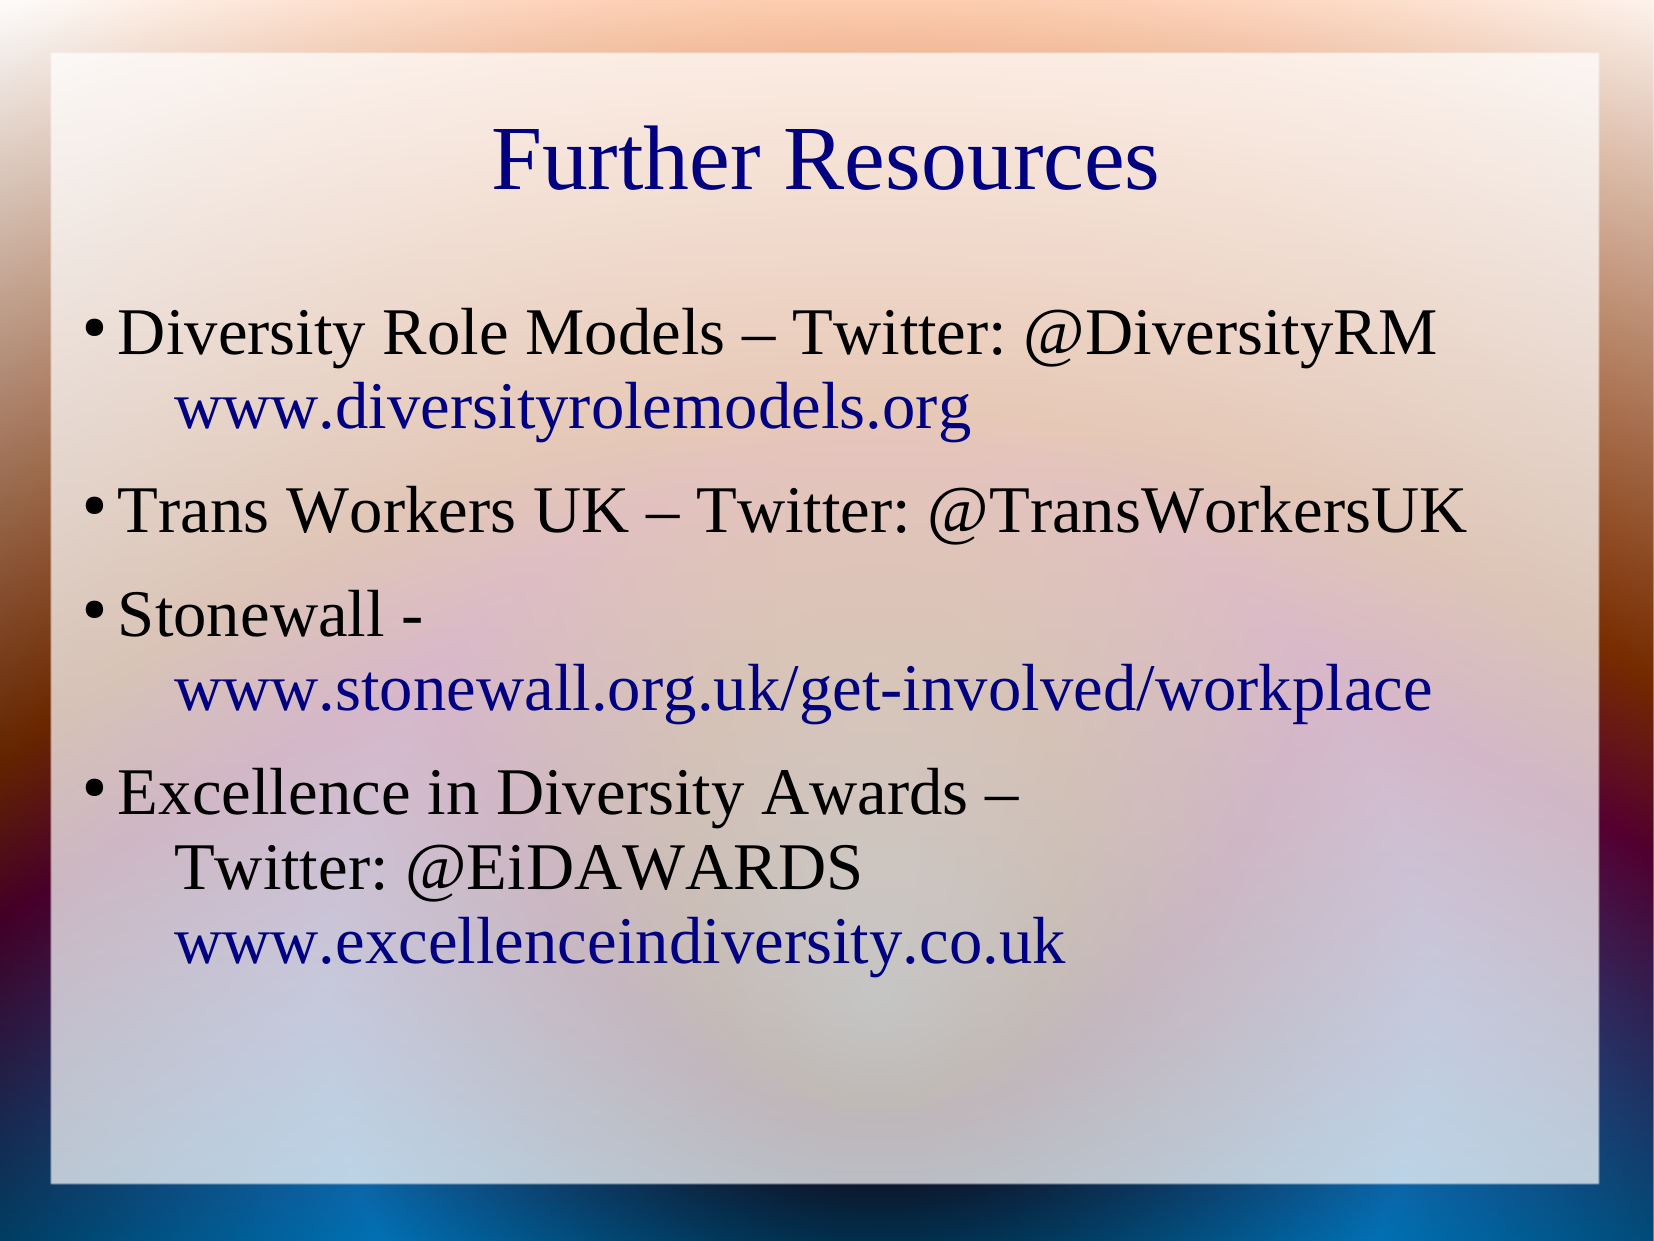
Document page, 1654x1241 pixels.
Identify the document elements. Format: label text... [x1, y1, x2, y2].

picture [0, 0, 1654, 1241]
list Diversity Role Models – Twitter: @DiversityRM www.diversityrolemodels.org Trans Workers UK – Twitter: @TransWorkersUK Stonewall - www.stonewall.org.uk/get-involved/workplace Excellence in Diversity Awards – Twitter: @EiDAWARDS www.excellenceindiversity.co.uk [82, 290, 1571, 1033]
title Further Resources [82, 55, 1571, 262]
